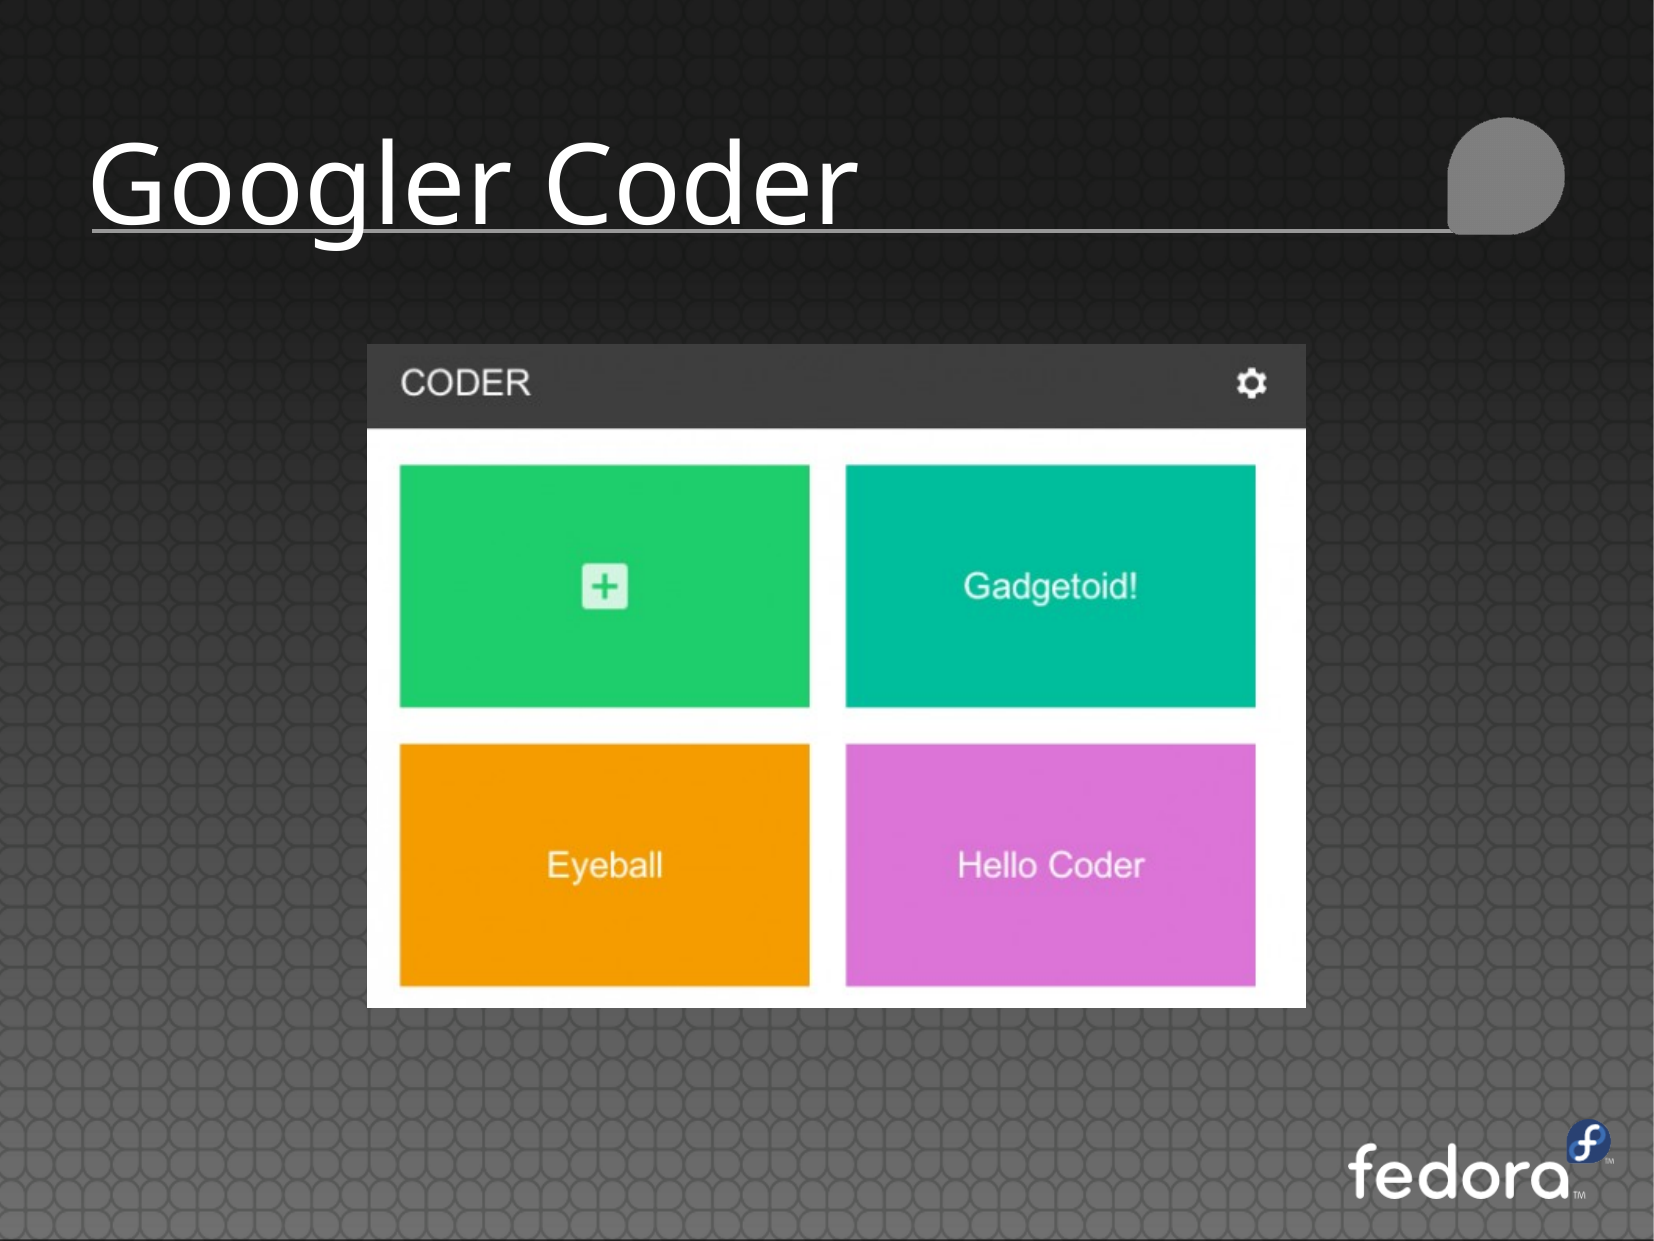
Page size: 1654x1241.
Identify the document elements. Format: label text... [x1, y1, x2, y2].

title Googler Coder [86, 112, 1576, 249]
picture [0, 0, 1654, 1241]
